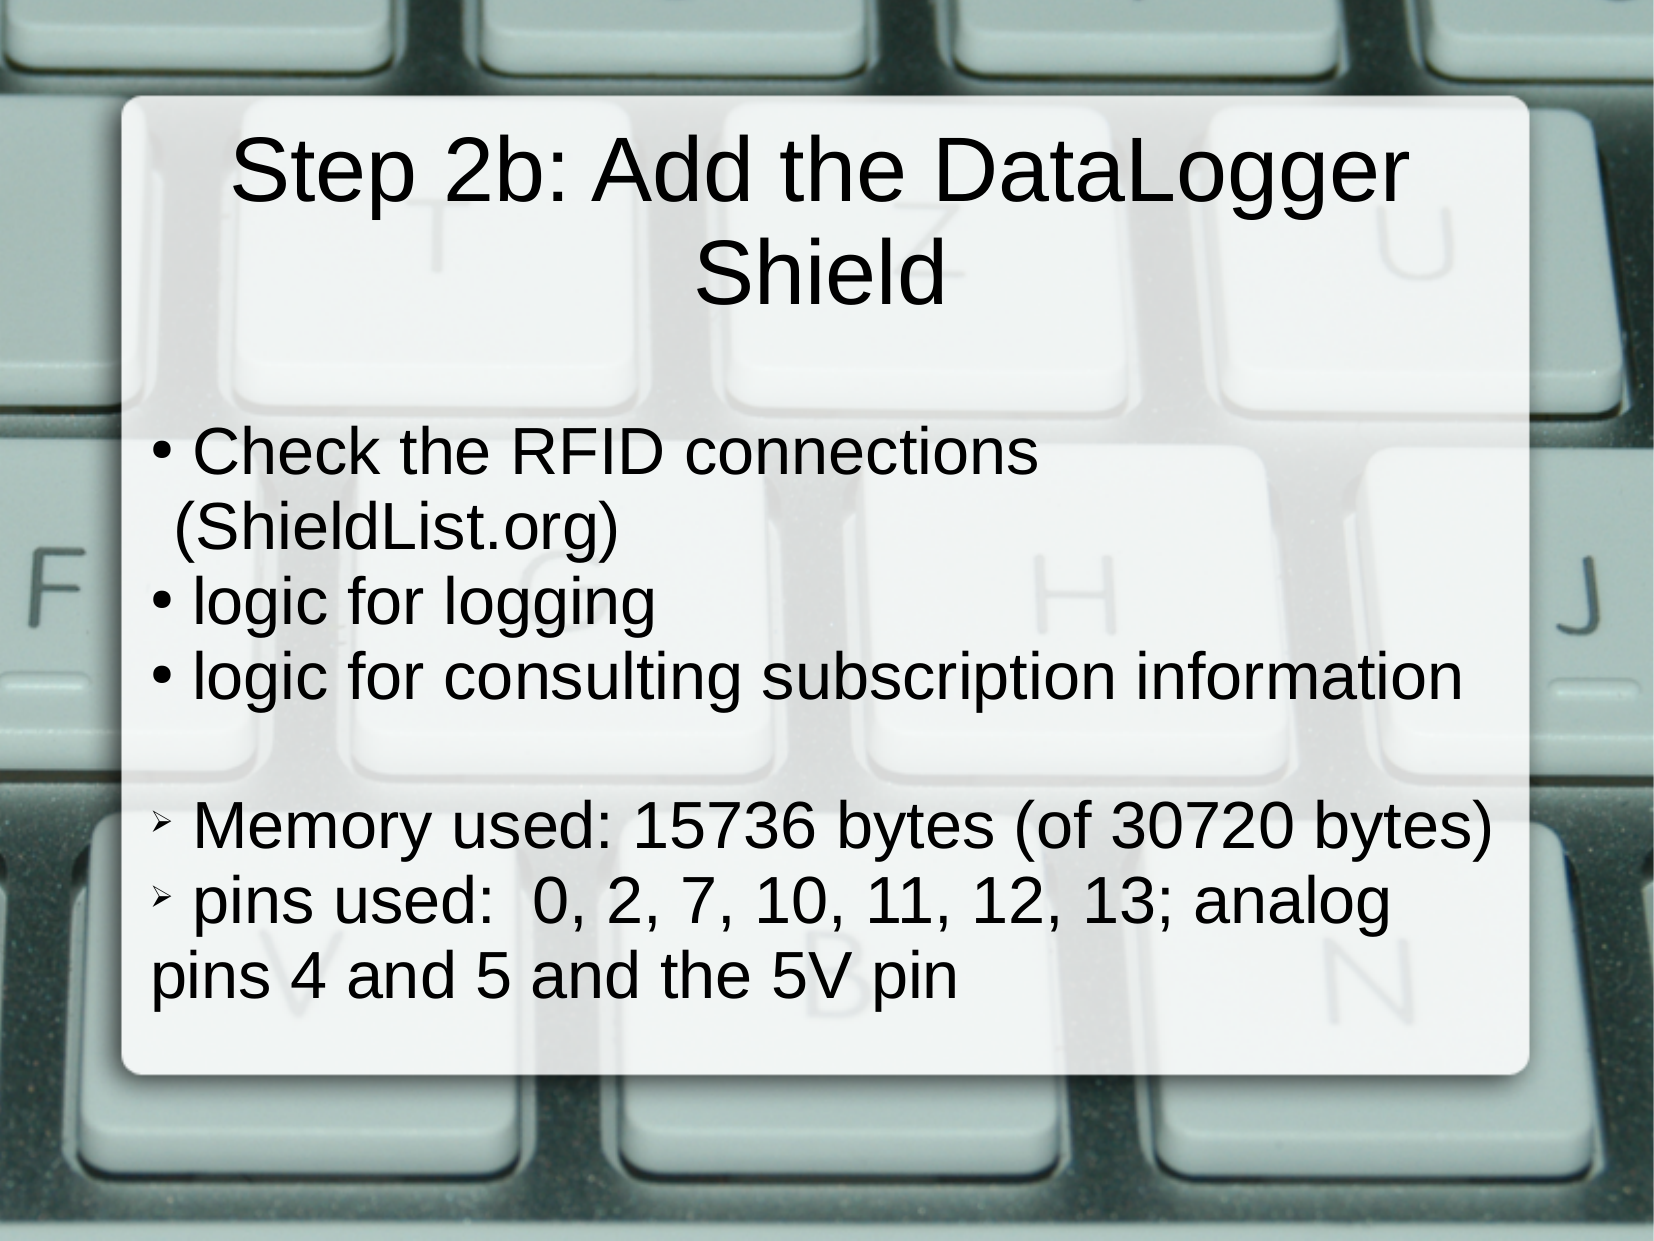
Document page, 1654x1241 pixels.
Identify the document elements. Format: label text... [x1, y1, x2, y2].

subtitle Check the RFID connections (ShieldList.org) logic for logging logic for consulting subscription information Memory used: 15736 bytes (of 30720 bytes) pins used: 0, 2, 7, 10, 11, 12, 13; analog pins 4 and 5 and the 5V pin [150, 414, 1509, 1013]
title Step 2b: Add the DataLogger Shield [135, 118, 1506, 324]
picture [0, 0, 1654, 1241]
